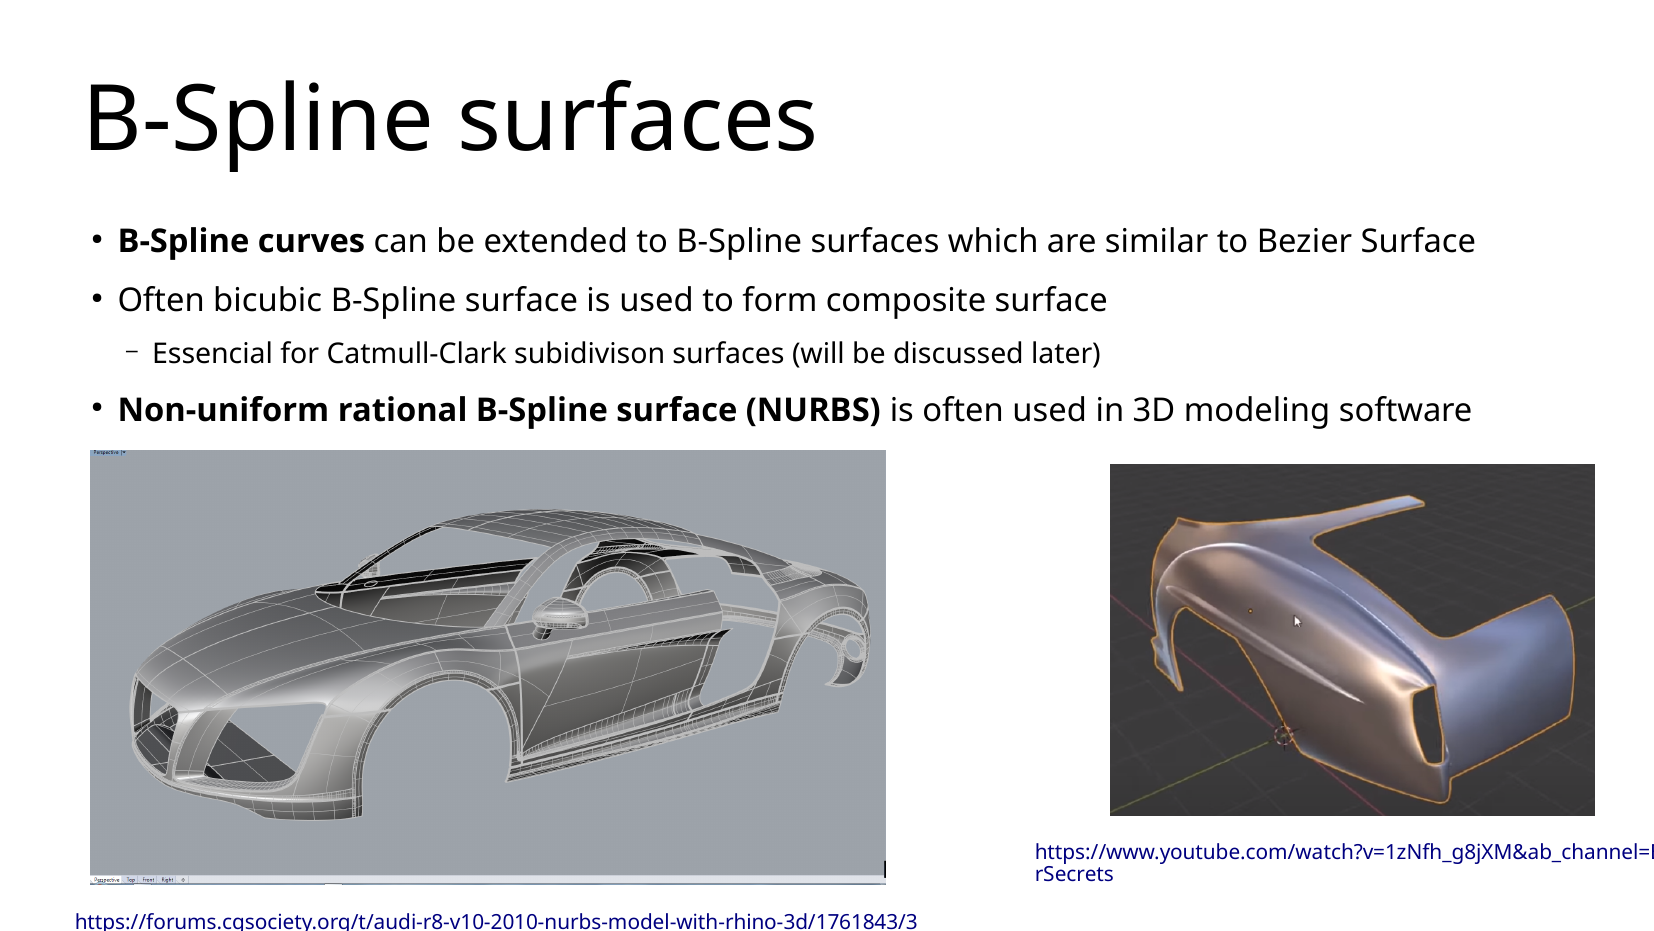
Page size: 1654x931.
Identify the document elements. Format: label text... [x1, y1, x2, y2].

list B-Spline curves can be extended to B-Spline surfaces which are similar to Bezier Surface Often bicubic B-Spline surface is used to form composite surface Essencial for Catmull-Clark subidivison surfaces (will be discussed later) Non-uniform rational B-Spline surface (NURBS) is often used in 3D modeling software [82, 217, 1571, 436]
picture [90, 450, 886, 886]
text_box https://forums.cgsociety.org/t/audi-r8-v10-2010-nurbs-model-with-rhino-3d/1761843/3 [60, 900, 991, 931]
picture [1110, 464, 1595, 816]
text_box https://www.youtube.com/watch?v=1zNfh_g8jXM&ab_channel=BlenderSecrets [1020, 829, 1654, 871]
title B-Spline surfaces [82, 37, 1571, 193]
